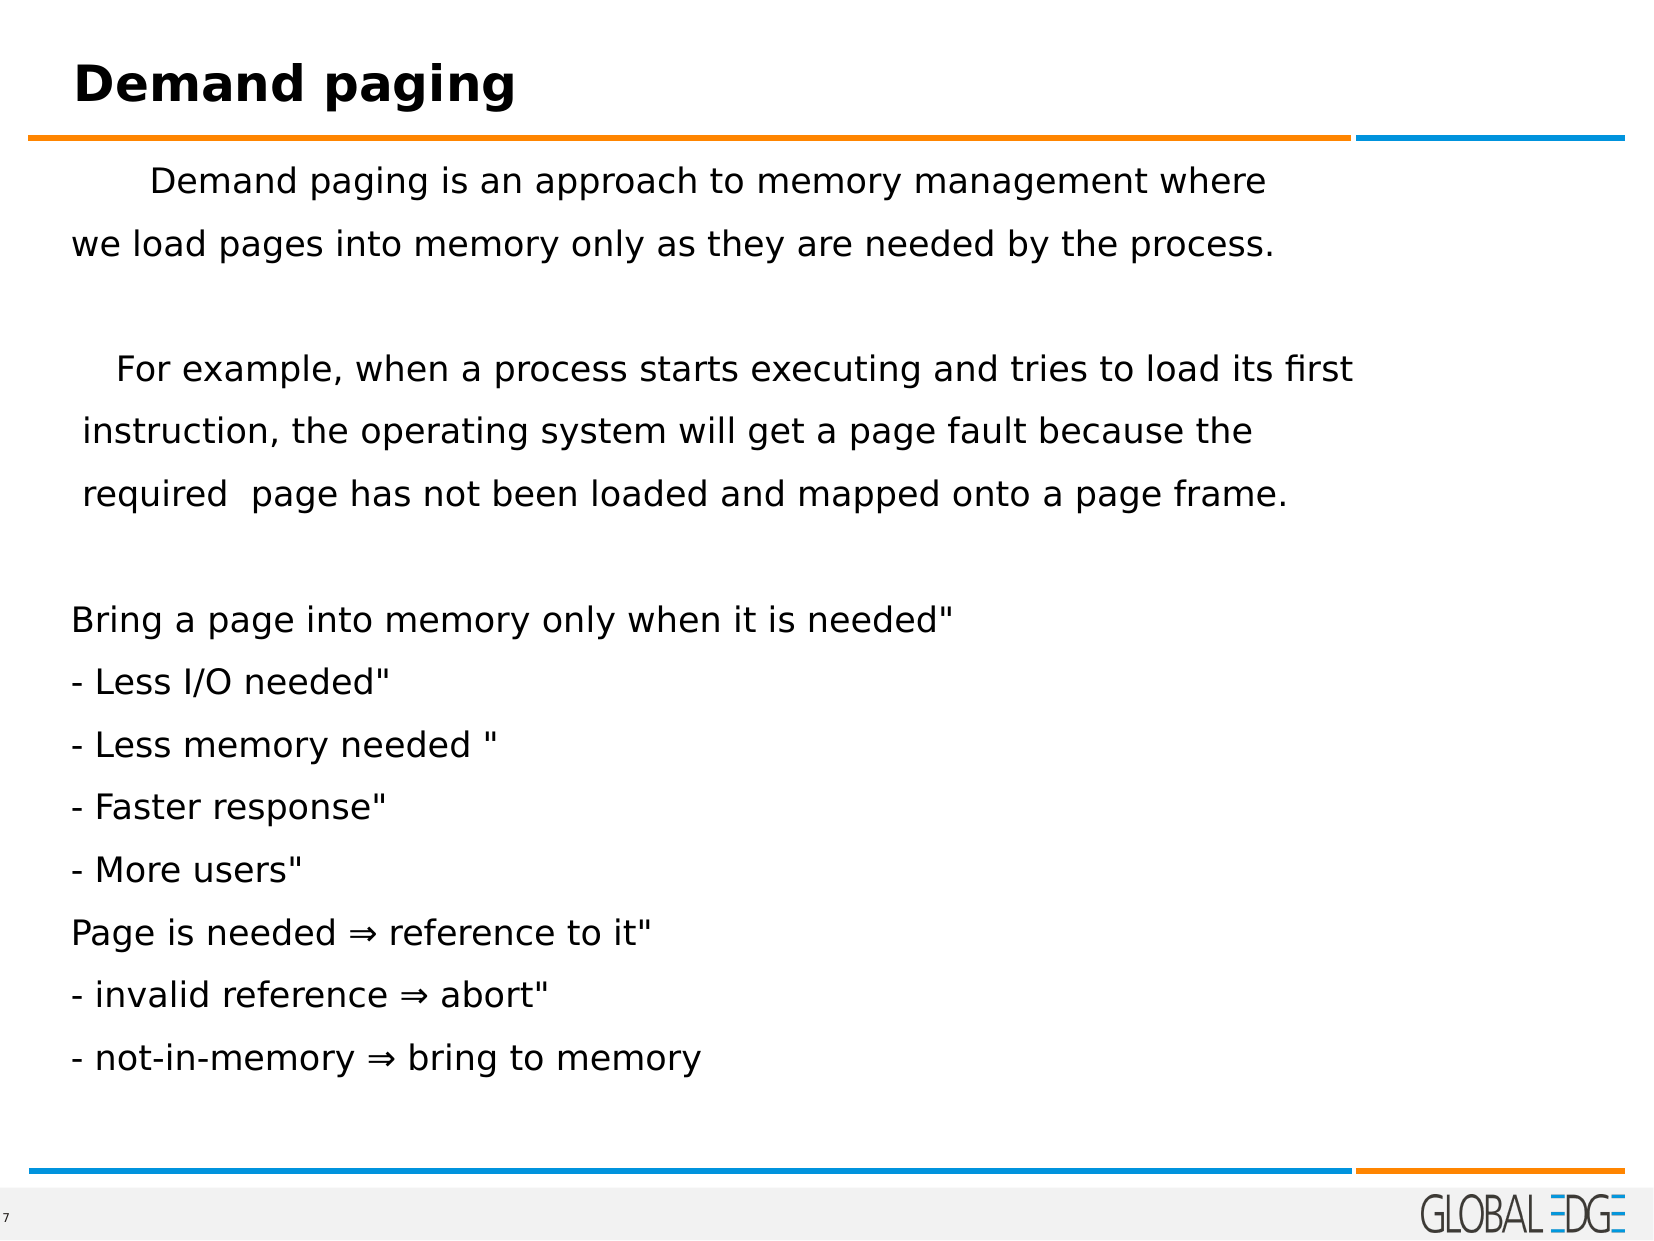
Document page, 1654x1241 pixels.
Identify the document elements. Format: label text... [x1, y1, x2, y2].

text_box - More users" [70, 850, 304, 892]
text_box Demand paging is an approach to memory management where [70, 160, 1268, 202]
text_box - Faster response" [70, 787, 388, 829]
text_box Bring a page into memory only when it is needed" [70, 599, 956, 641]
text_box - Less memory needed " [70, 724, 499, 766]
picture [1421, 1194, 1625, 1233]
text_box 7 [2, 1210, 11, 1226]
text_box Page is needed ⇒ reference to it" [70, 912, 653, 954]
text_box - not-in-memory ⇒ bring to memory [70, 1038, 703, 1080]
text_box For example, when a process starts executing and tries to load its first [70, 349, 1354, 391]
text_box we load pages into memory only as they are needed by the process. [70, 223, 1288, 265]
text_box required page has not been loaded and mapped onto a page frame. [70, 474, 1290, 516]
text_box instruction, the operating system will get a page fault because the [70, 411, 1255, 453]
text_box - invalid reference ⇒ abort" [70, 975, 551, 1017]
text_box Demand paging [73, 54, 518, 114]
text_box - Less I/O needed" [70, 662, 391, 704]
text_box [0, 0, 1654, 1241]
